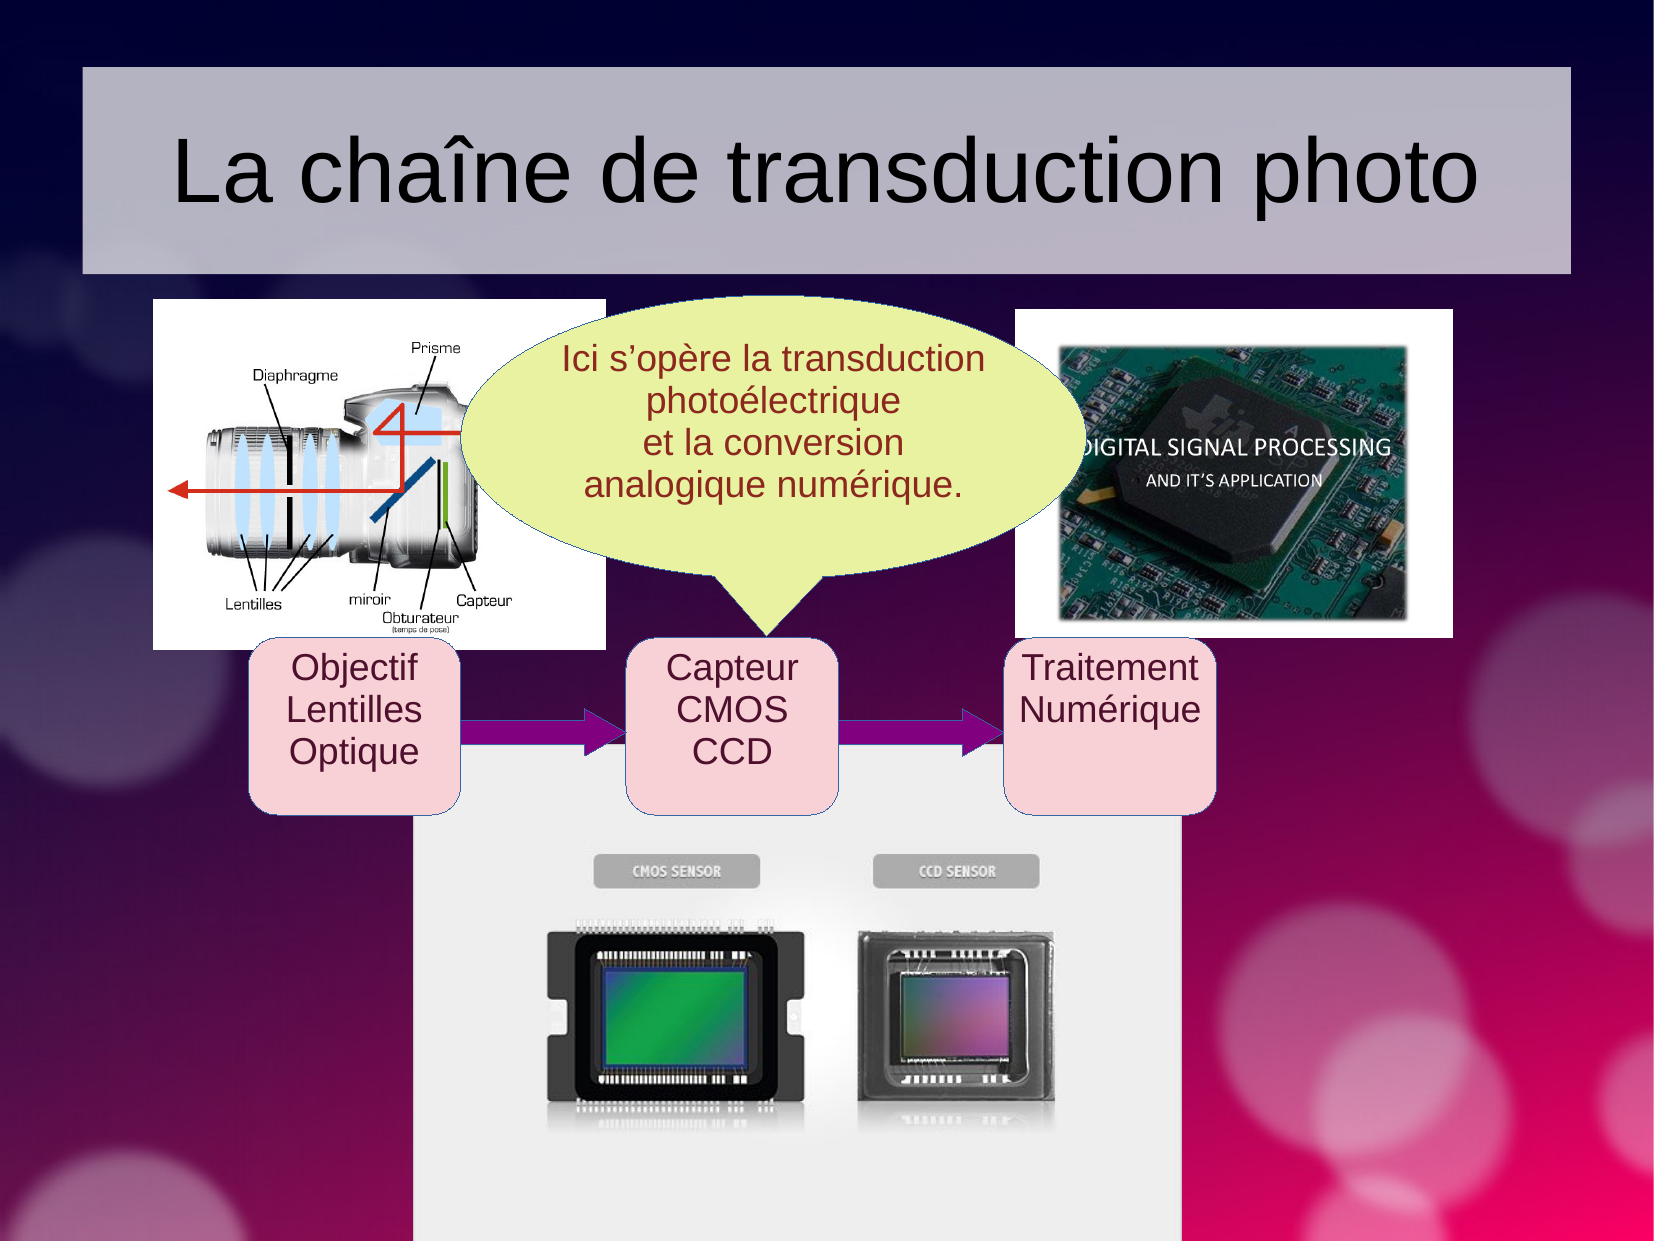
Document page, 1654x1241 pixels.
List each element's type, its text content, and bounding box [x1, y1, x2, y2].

text_box [460, 708, 627, 756]
text_box [838, 708, 1004, 757]
text_box Capteur CMOS CCD [625, 637, 839, 816]
picture [0, 0, 1654, 1241]
text_box Traitement Numérique [1003, 637, 1217, 816]
title La chaîne de transduction photo [82, 67, 1571, 275]
text_box Objectif Lentilles Optique [248, 637, 461, 816]
text_box Ici s’opère la transduction photoélectrique et la conversion analogique numérique. [460, 295, 1087, 637]
